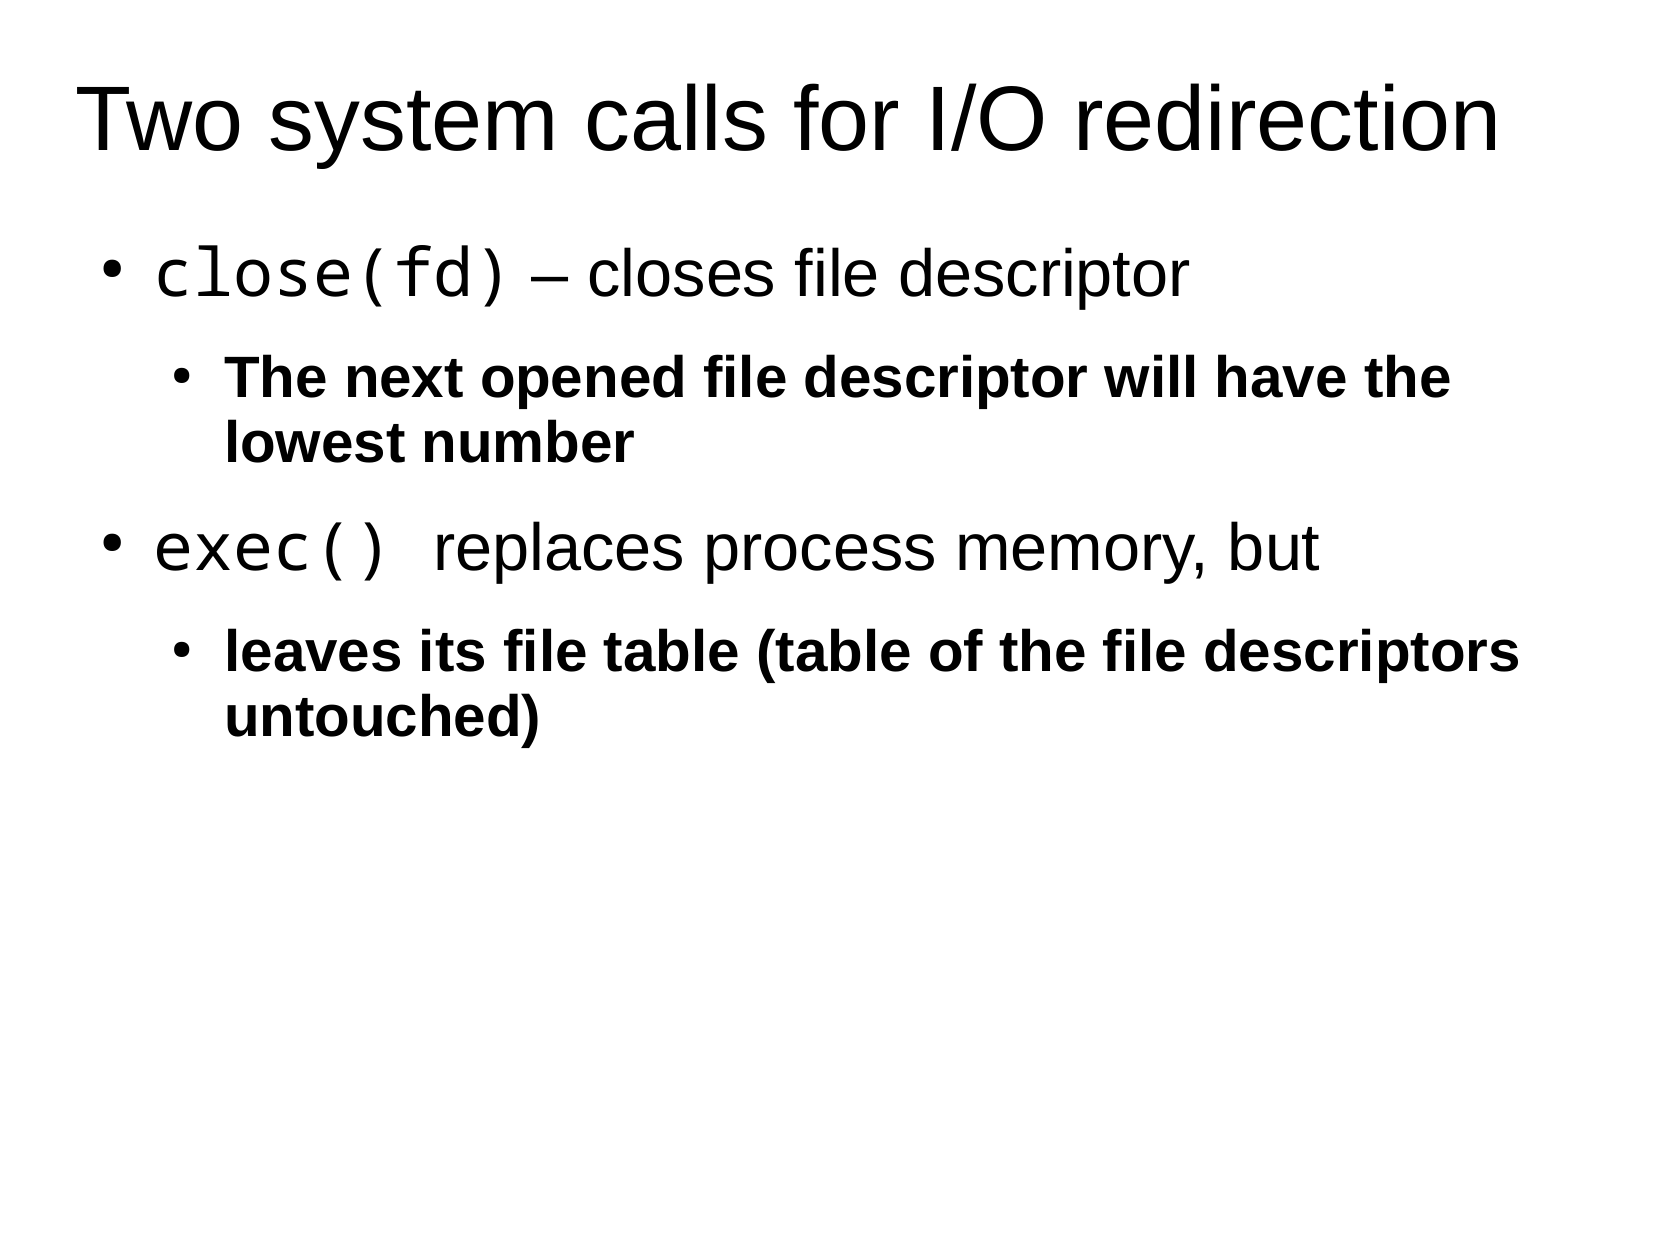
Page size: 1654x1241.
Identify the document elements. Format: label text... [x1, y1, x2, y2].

title Two system calls for I/O redirection [75, 49, 1538, 188]
list close(fd) – closes file descriptor The next opened file descriptor will have the lowest number exec() replaces process memory, but leaves its file table (table of the file descriptors untouched) [82, 225, 1571, 1163]
